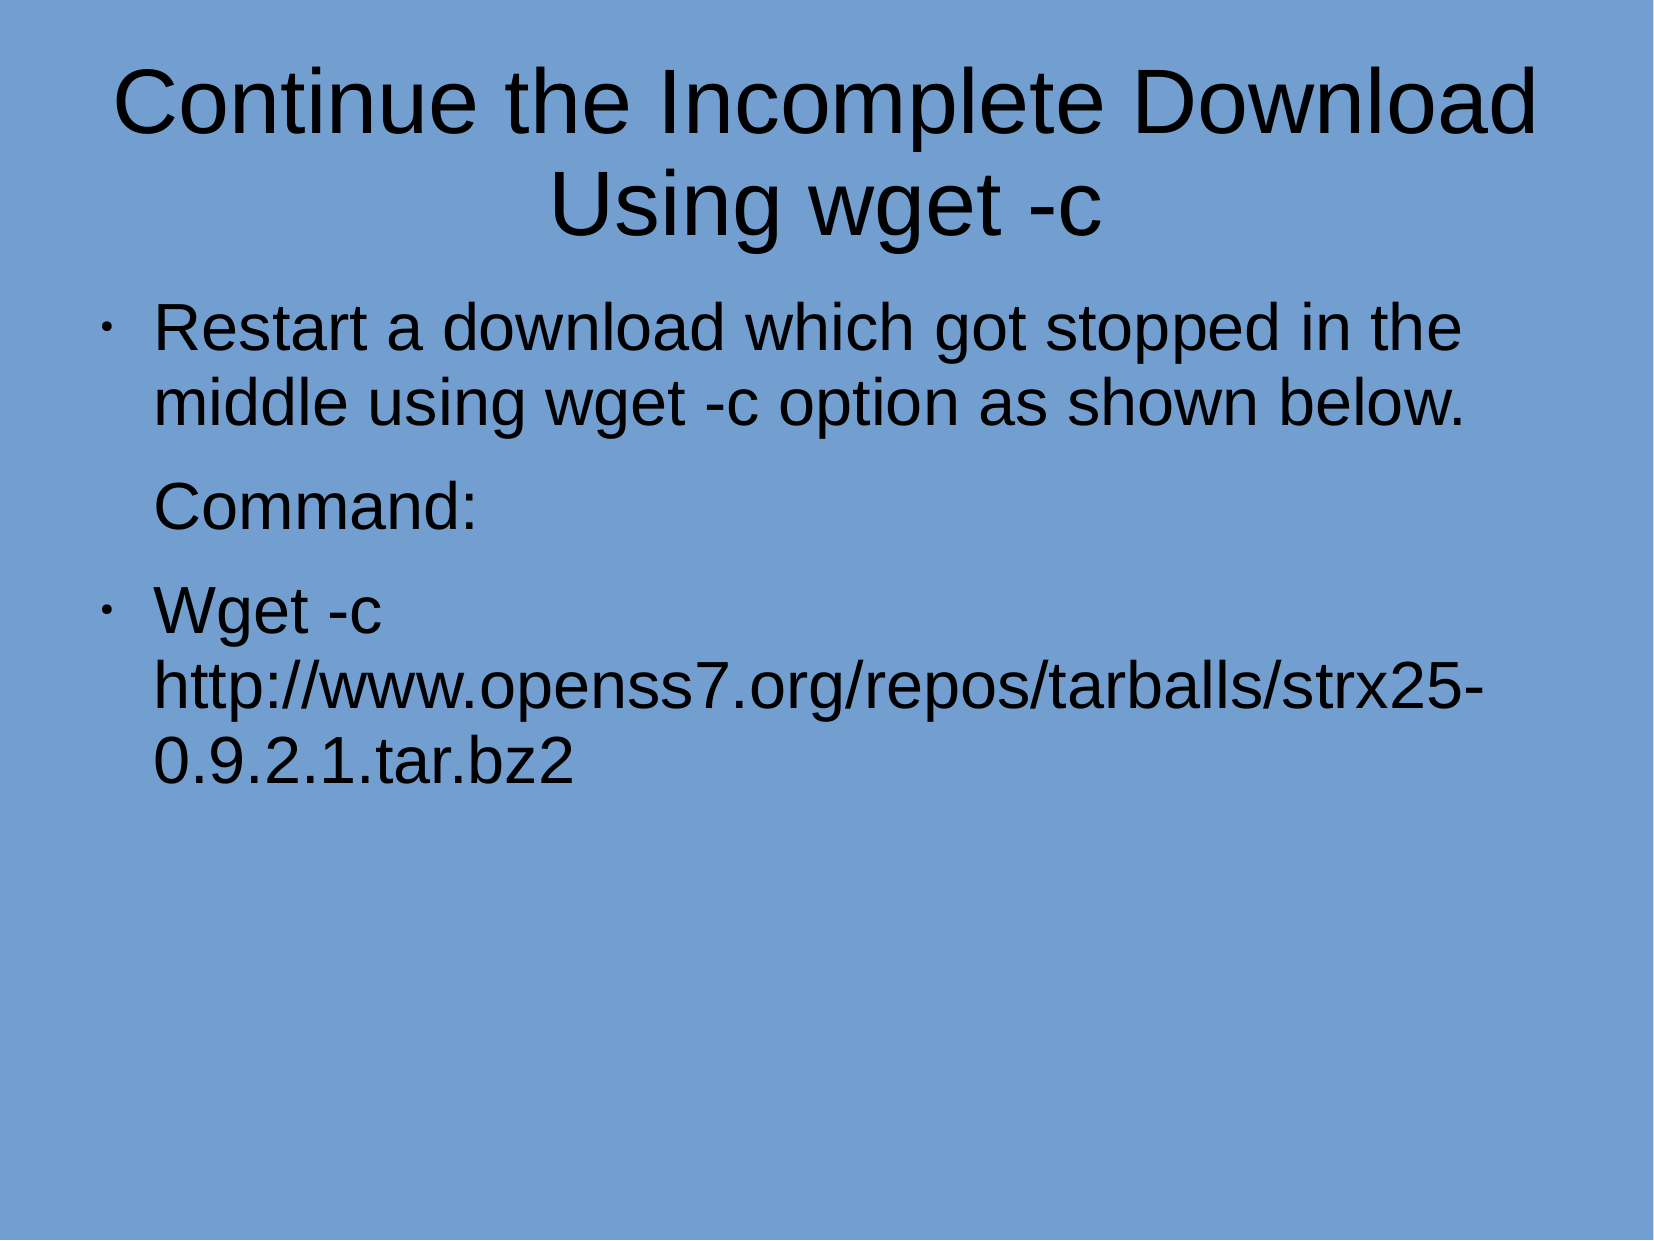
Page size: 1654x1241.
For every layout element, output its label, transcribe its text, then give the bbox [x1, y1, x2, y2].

list Restart a download which got stopped in the middle using wget -c option as shown below. Command: Wget -c http://www.openss7.org/repos/tarballs/strx25-0.9.2.1.tar.bz2 [82, 290, 1571, 1010]
title Continue the Incomplete Download Using wget -c [82, 49, 1571, 257]
